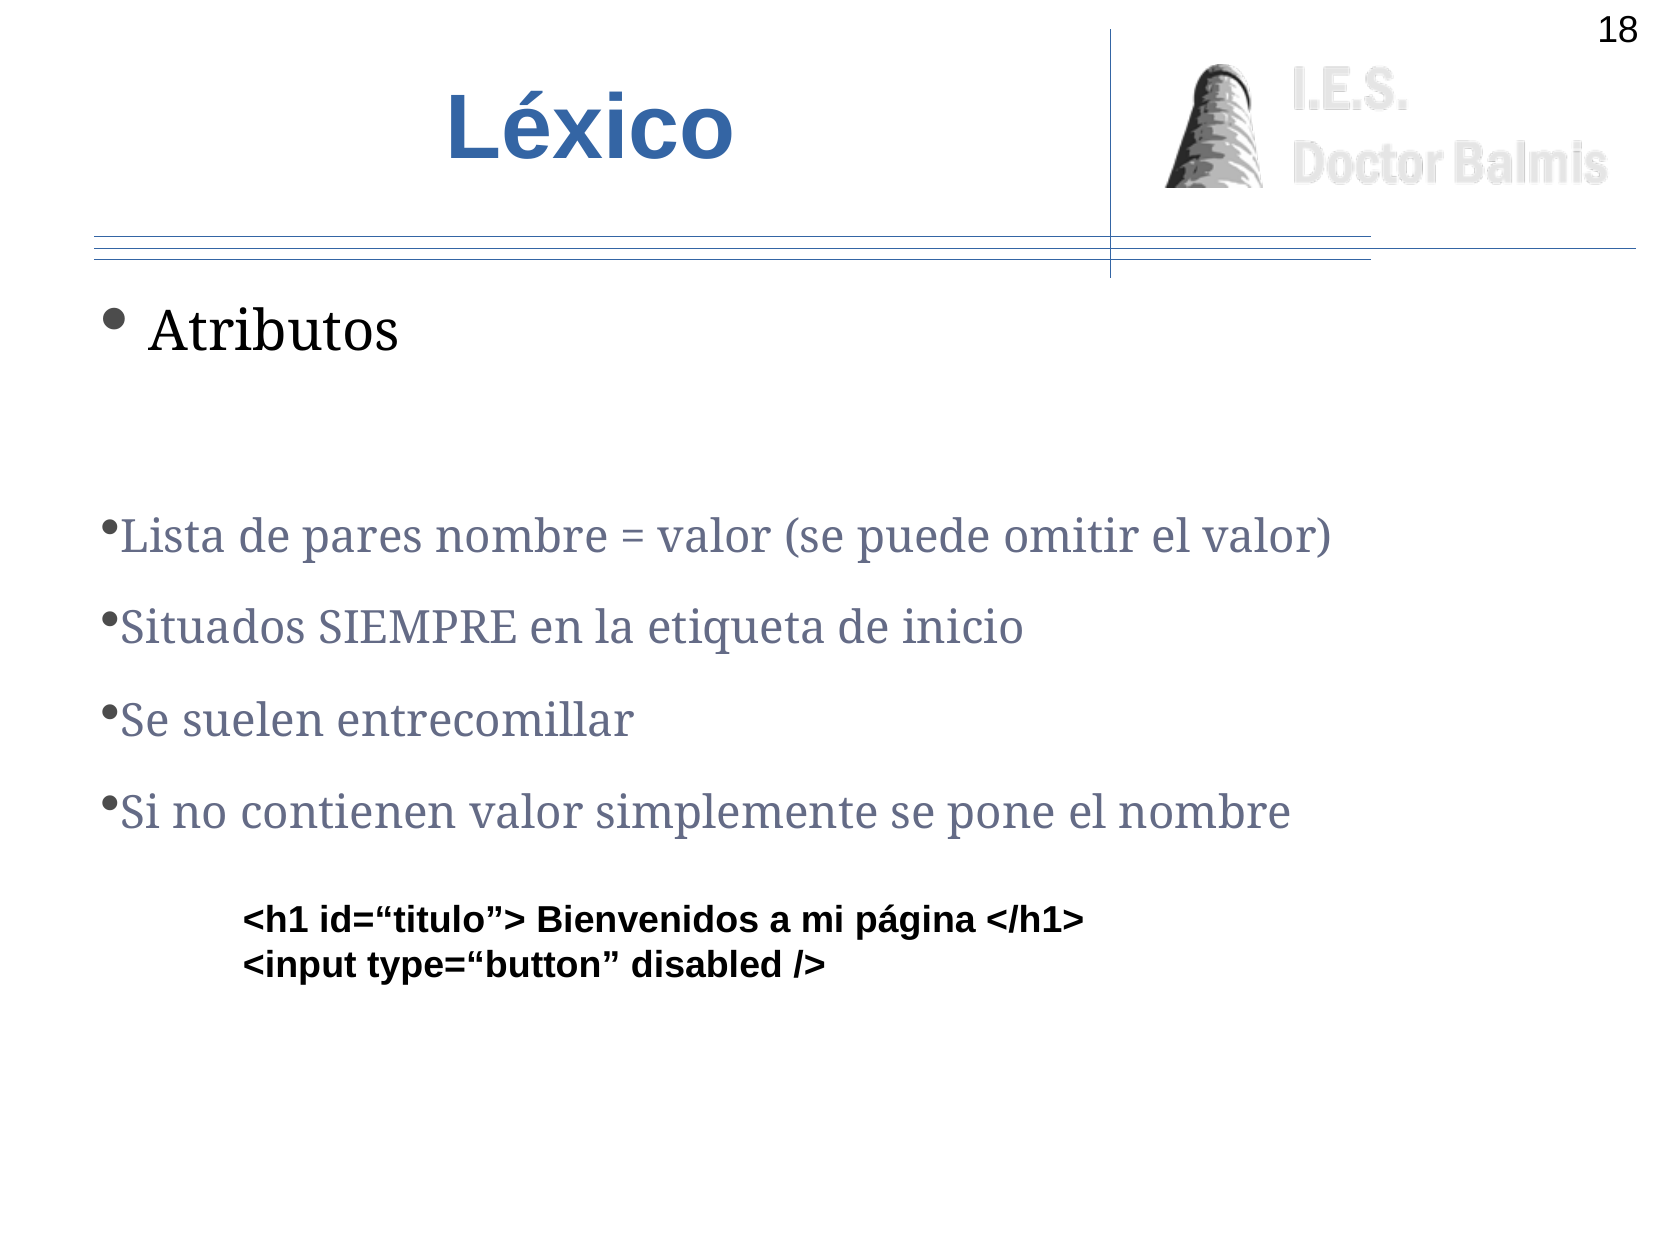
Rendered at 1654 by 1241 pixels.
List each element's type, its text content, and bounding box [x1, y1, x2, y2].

title Léxico [118, 23, 1063, 231]
text_box <h1 id=“titulo”> Bienvenidos a mi página </h1> <input type=“button” disabled /> [228, 887, 1099, 993]
list Atributos Lista de pares nombre = valor (se puede omitir el valor) Situados SIEMPRE en la etiqueta de inicio Se suelen entrecomillar Si no contienen valor simplemente se pone el nombre [82, 290, 1571, 1010]
picture [1133, 64, 1619, 188]
